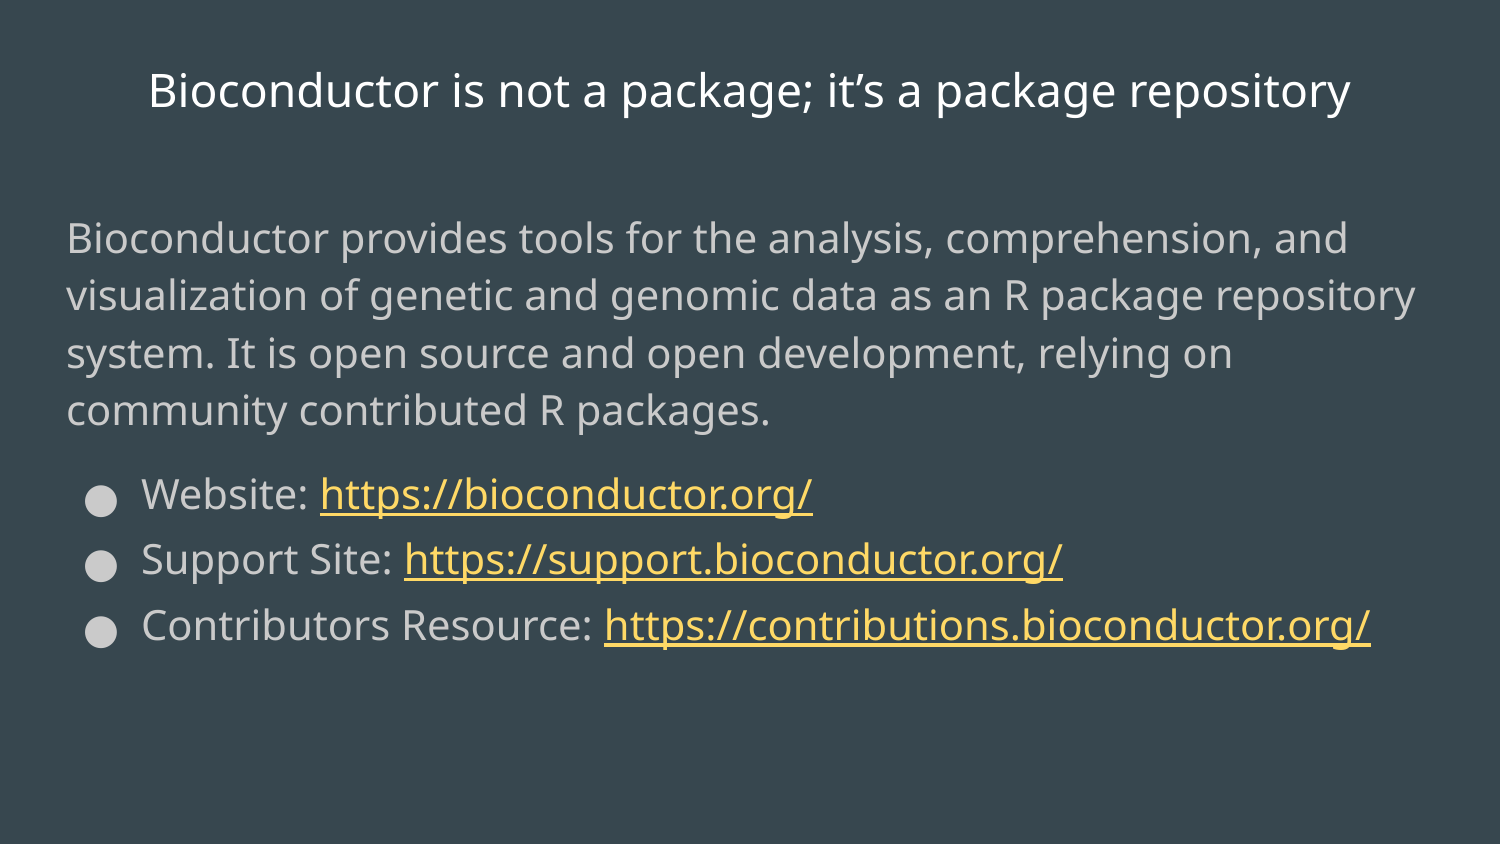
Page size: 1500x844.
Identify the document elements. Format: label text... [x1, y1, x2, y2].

list Bioconductor provides tools for the analysis, comprehension, and visualization of genetic and genomic data as an R package repository system. It is open source and open development, relying on community contributed R packages. Website: https://bioconductor.org/ Support Site: https://support.bioconductor.org/ Contributors Resource: https://contributions.bioconductor.org/ [51, 189, 1449, 750]
title Bioconductor is not a package; it’s a package repository [51, 43, 1449, 138]
